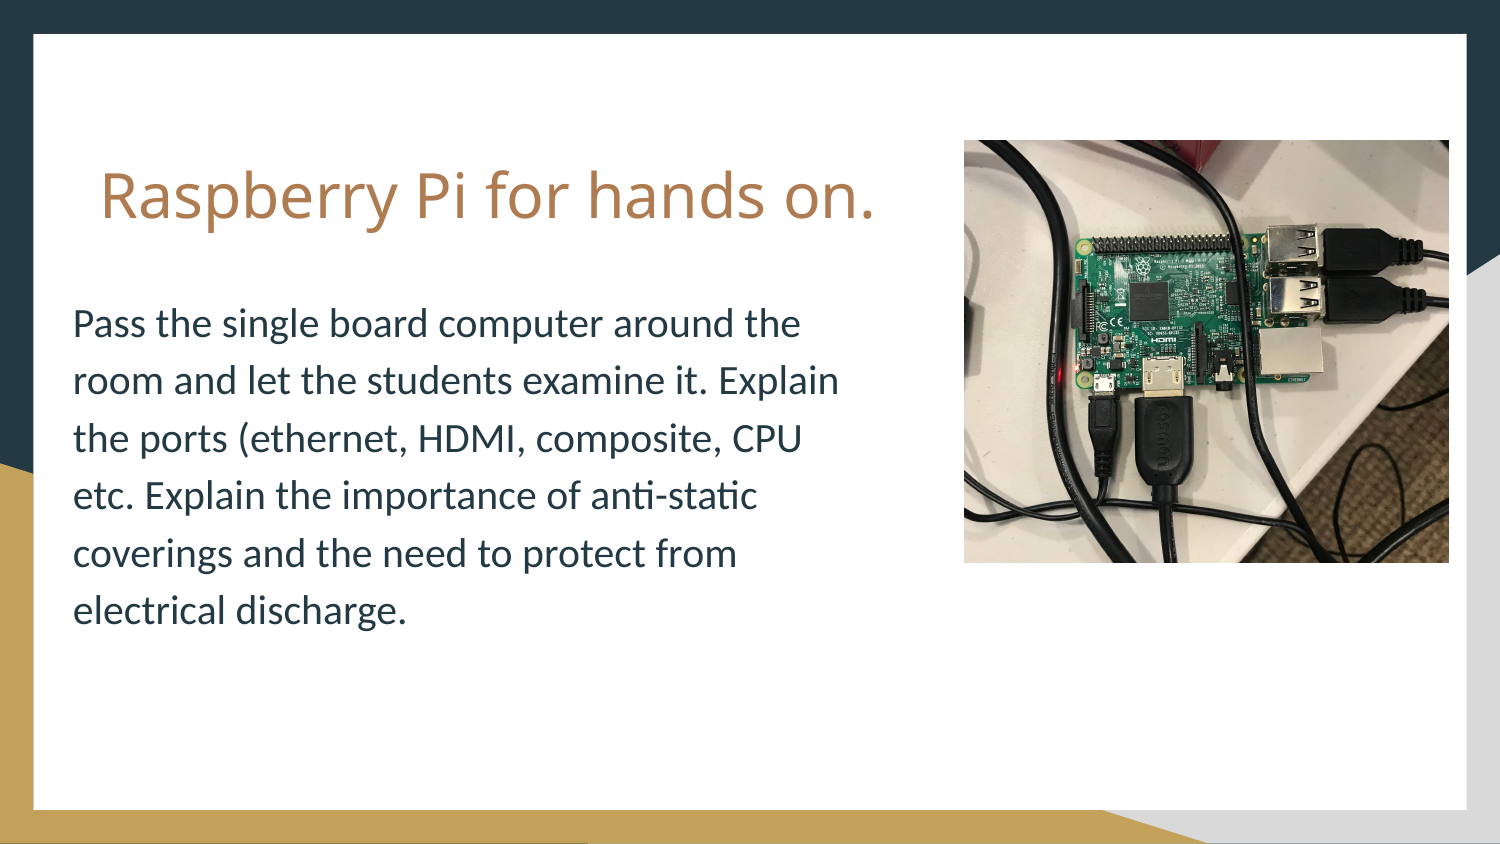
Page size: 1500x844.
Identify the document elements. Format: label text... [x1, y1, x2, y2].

title Raspberry Pi for hands on. [84, 140, 964, 241]
picture [964, 140, 1449, 563]
list Pass the single board computer around the room and let the students examine it. Explain the ports (ethernet, HDMI, composite, CPU etc. Explain the importance of anti-static coverings and the need to protect from electrical discharge. [57, 272, 888, 623]
